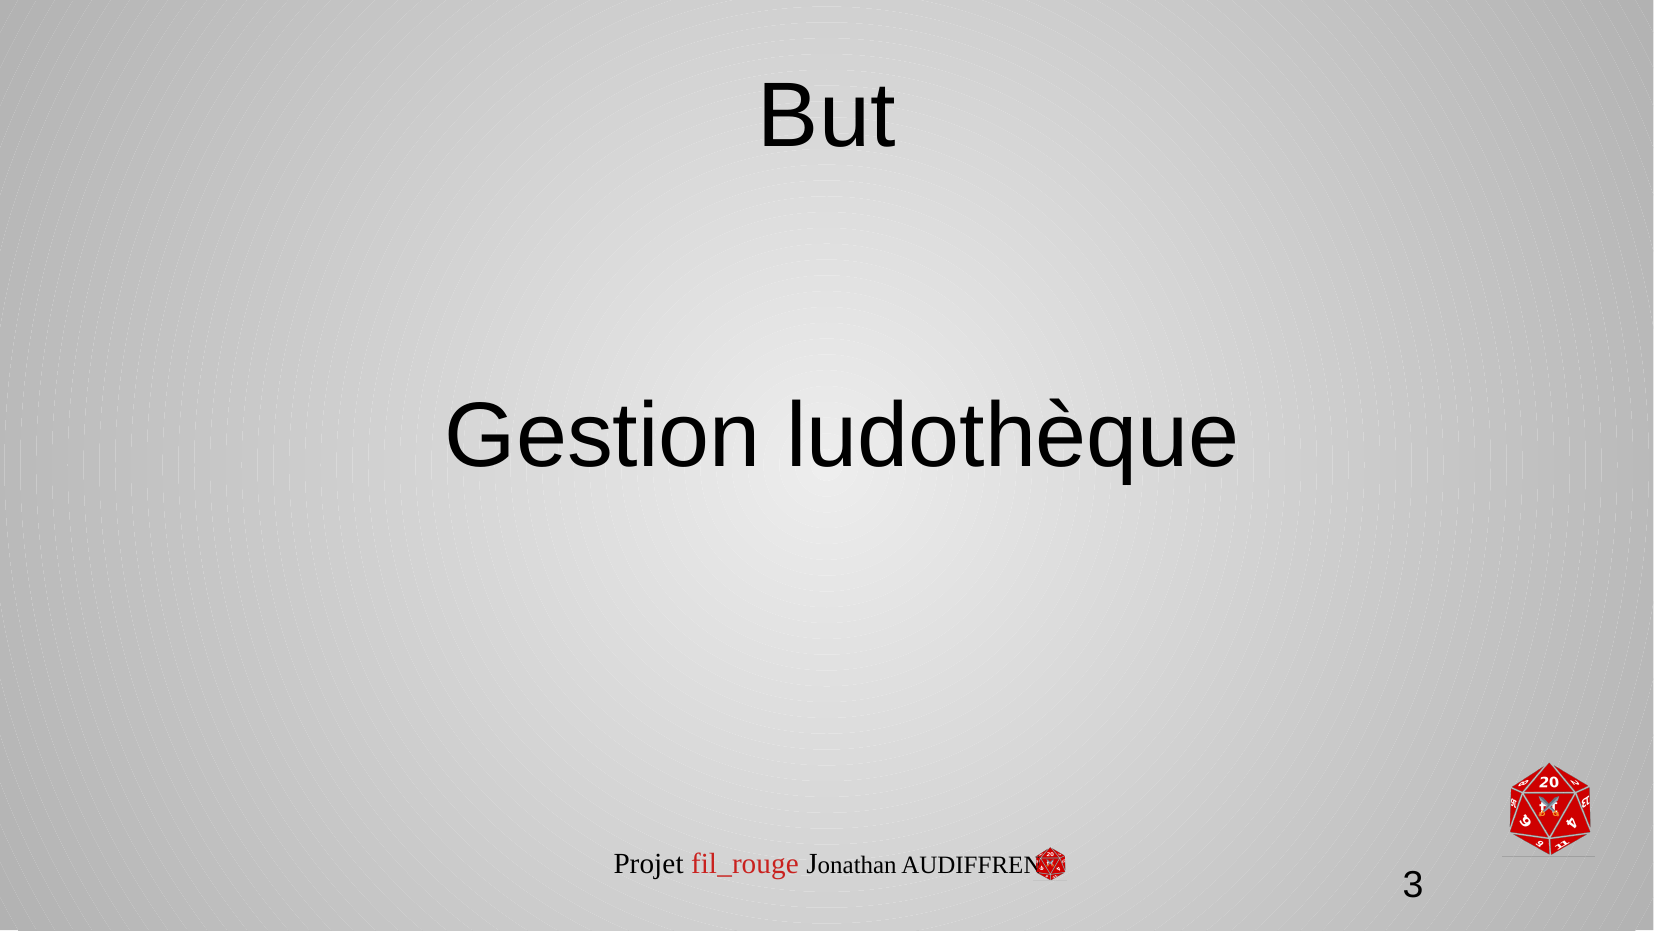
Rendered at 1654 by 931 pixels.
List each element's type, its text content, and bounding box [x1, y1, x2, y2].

picture [1502, 762, 1595, 857]
title Gestion ludothèque [98, 356, 1587, 513]
picture [1033, 847, 1067, 881]
title But [82, 37, 1571, 193]
